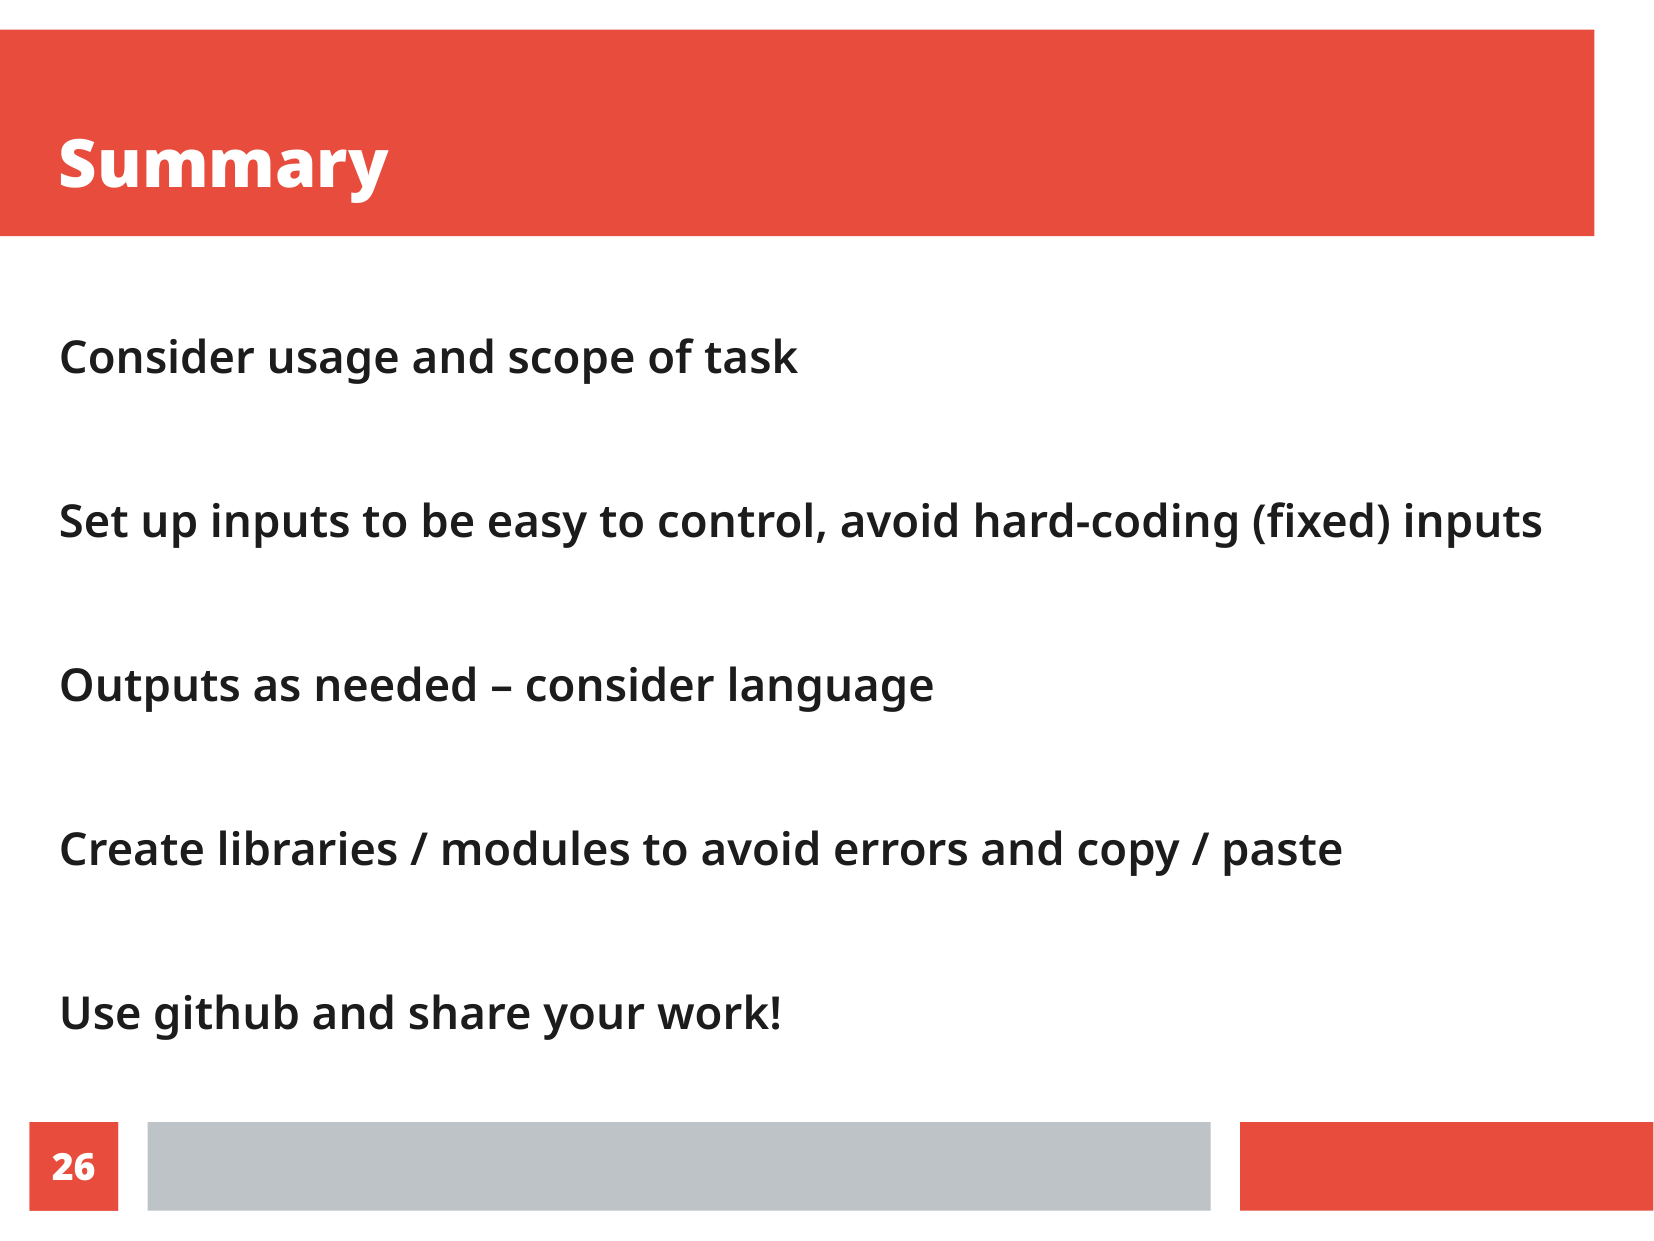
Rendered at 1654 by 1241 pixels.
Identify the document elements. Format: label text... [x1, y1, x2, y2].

title Summary [59, 59, 1595, 207]
list Consider usage and scope of task Set up inputs to be easy to control, avoid hard-coding (fixed) inputs Outputs as needed – consider language Create libraries / modules to avoid errors and copy / paste Use github and share your work! [59, 324, 1565, 1093]
